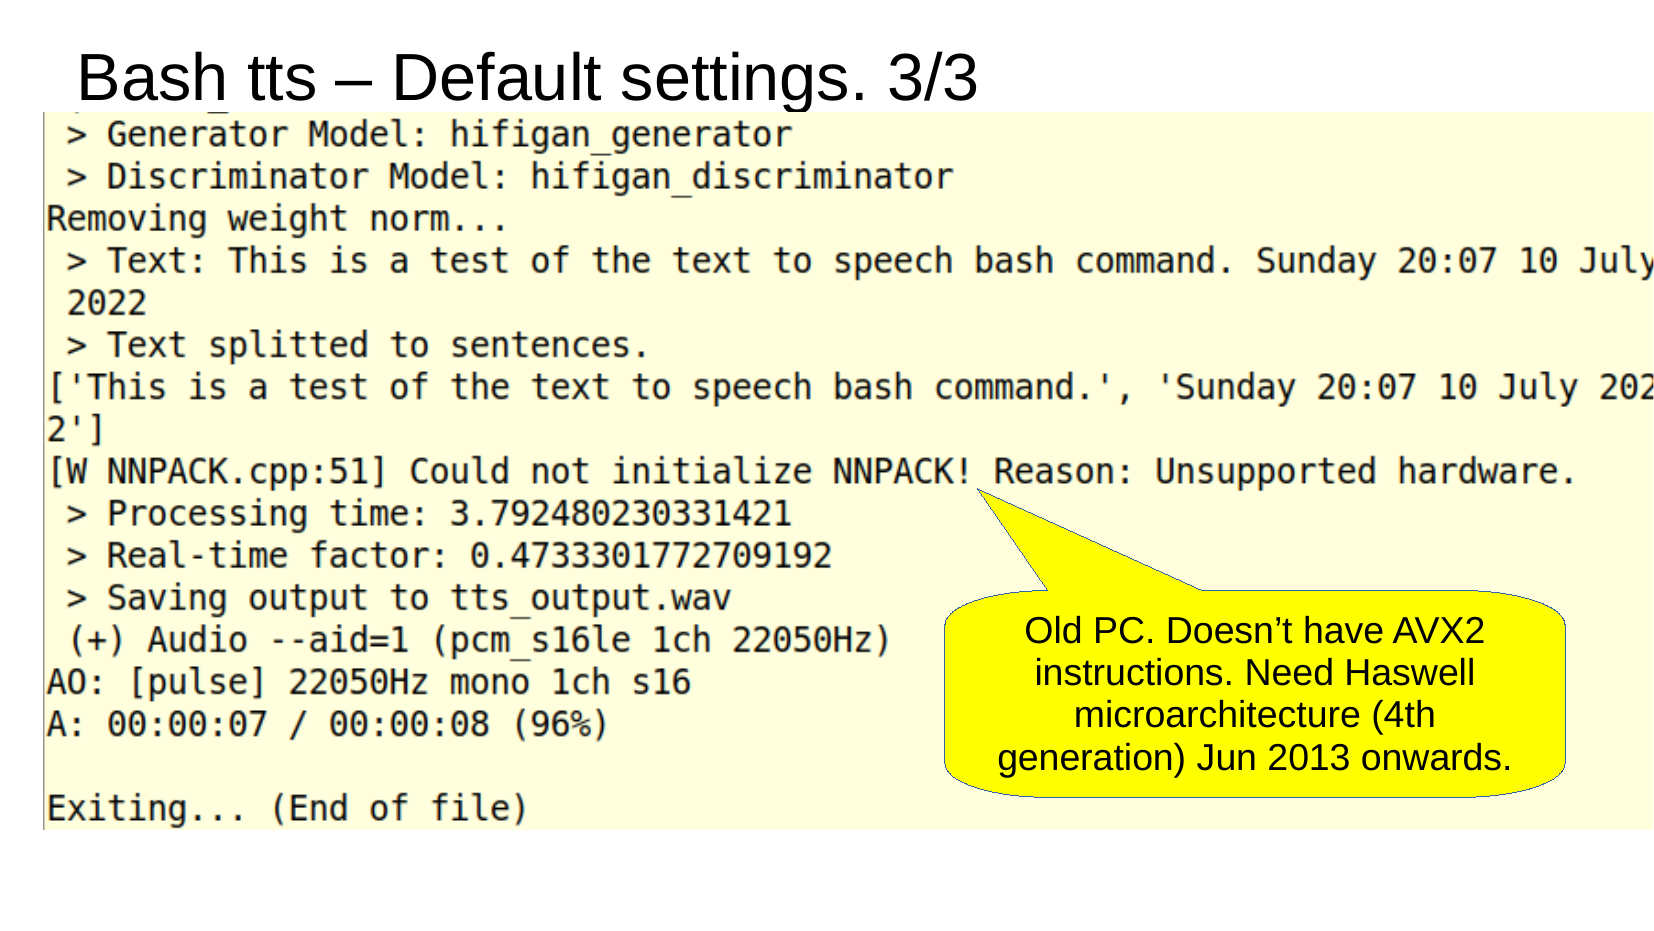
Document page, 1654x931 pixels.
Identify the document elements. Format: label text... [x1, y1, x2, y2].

title Bash tts – Default settings. 3/3 [76, 37, 1565, 112]
text_box Old PC. Doesn’t have AVX2 instructions. Need Haswell microarchitecture (4th generation) Jun 2013 onwards. [944, 488, 1566, 798]
picture [43, 112, 1654, 831]
